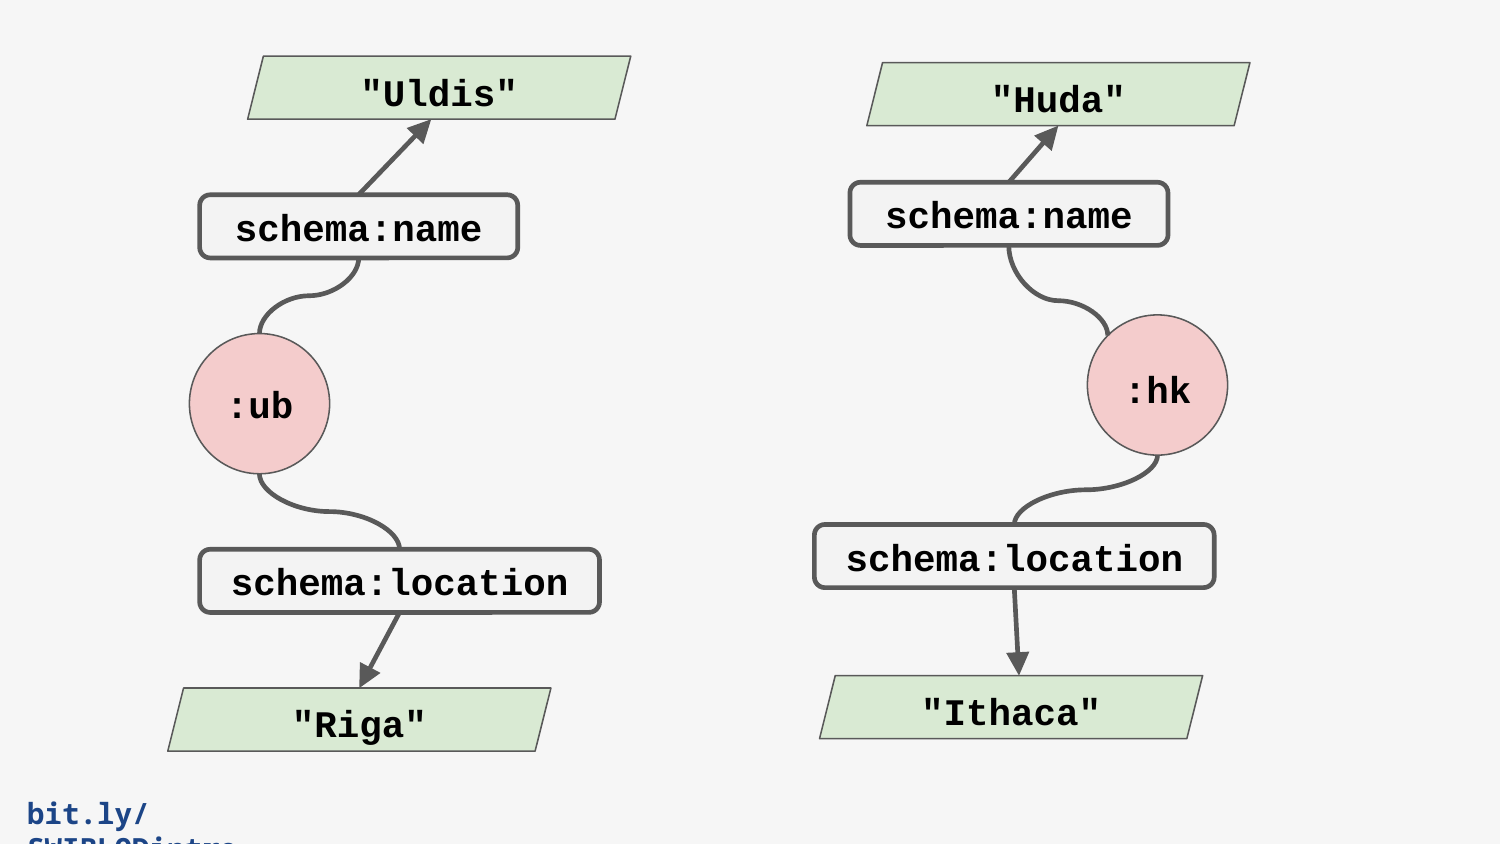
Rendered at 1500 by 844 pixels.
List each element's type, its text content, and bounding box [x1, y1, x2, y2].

text_box :ub [189, 333, 330, 474]
text_box schema:name [849, 182, 1169, 246]
text_box schema:location [199, 549, 600, 613]
text_box schema:location [814, 524, 1215, 588]
text_box "Ithaca" [819, 675, 1203, 739]
text_box "Huda" [866, 62, 1250, 126]
text_box :hk [1087, 314, 1228, 456]
text_box "Riga" [167, 687, 551, 752]
text_box "Uldis" [247, 56, 631, 120]
text_box schema:name [199, 194, 518, 258]
